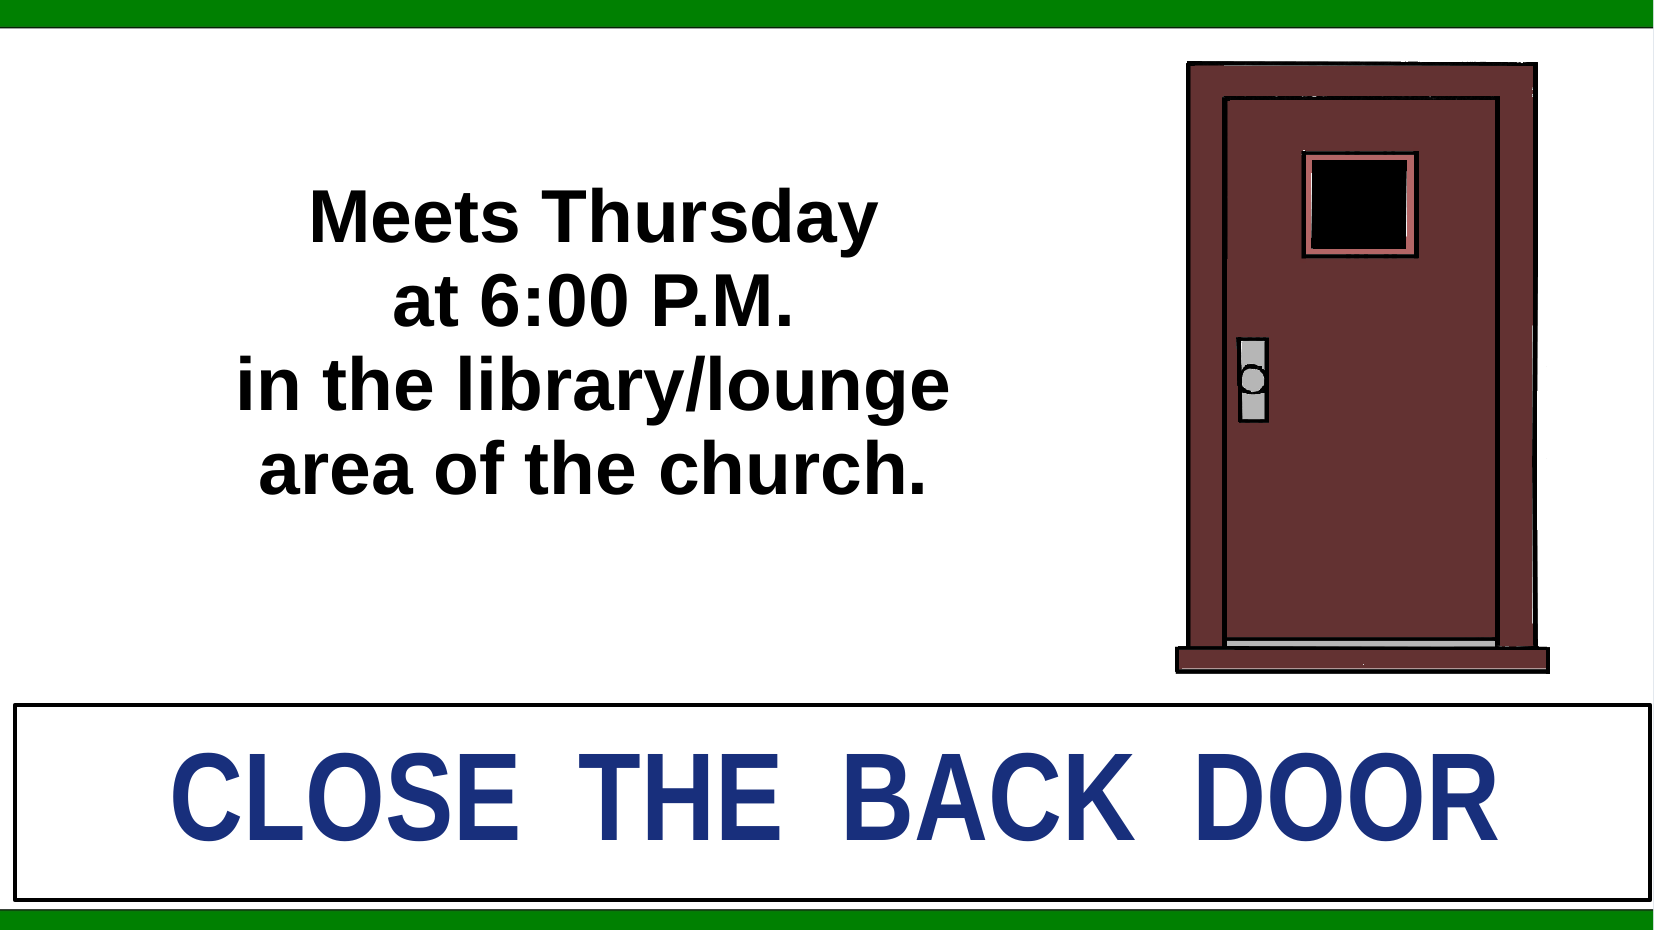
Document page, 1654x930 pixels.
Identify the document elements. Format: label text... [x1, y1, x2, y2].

picture [0, 0, 1654, 930]
text_box Meets Thursday at 6:00 P.M. in the library/lounge area of the church. [203, 96, 984, 588]
text_box CLOSE THE BACK DOOR [62, 715, 1608, 886]
text_box [15, 705, 1651, 901]
